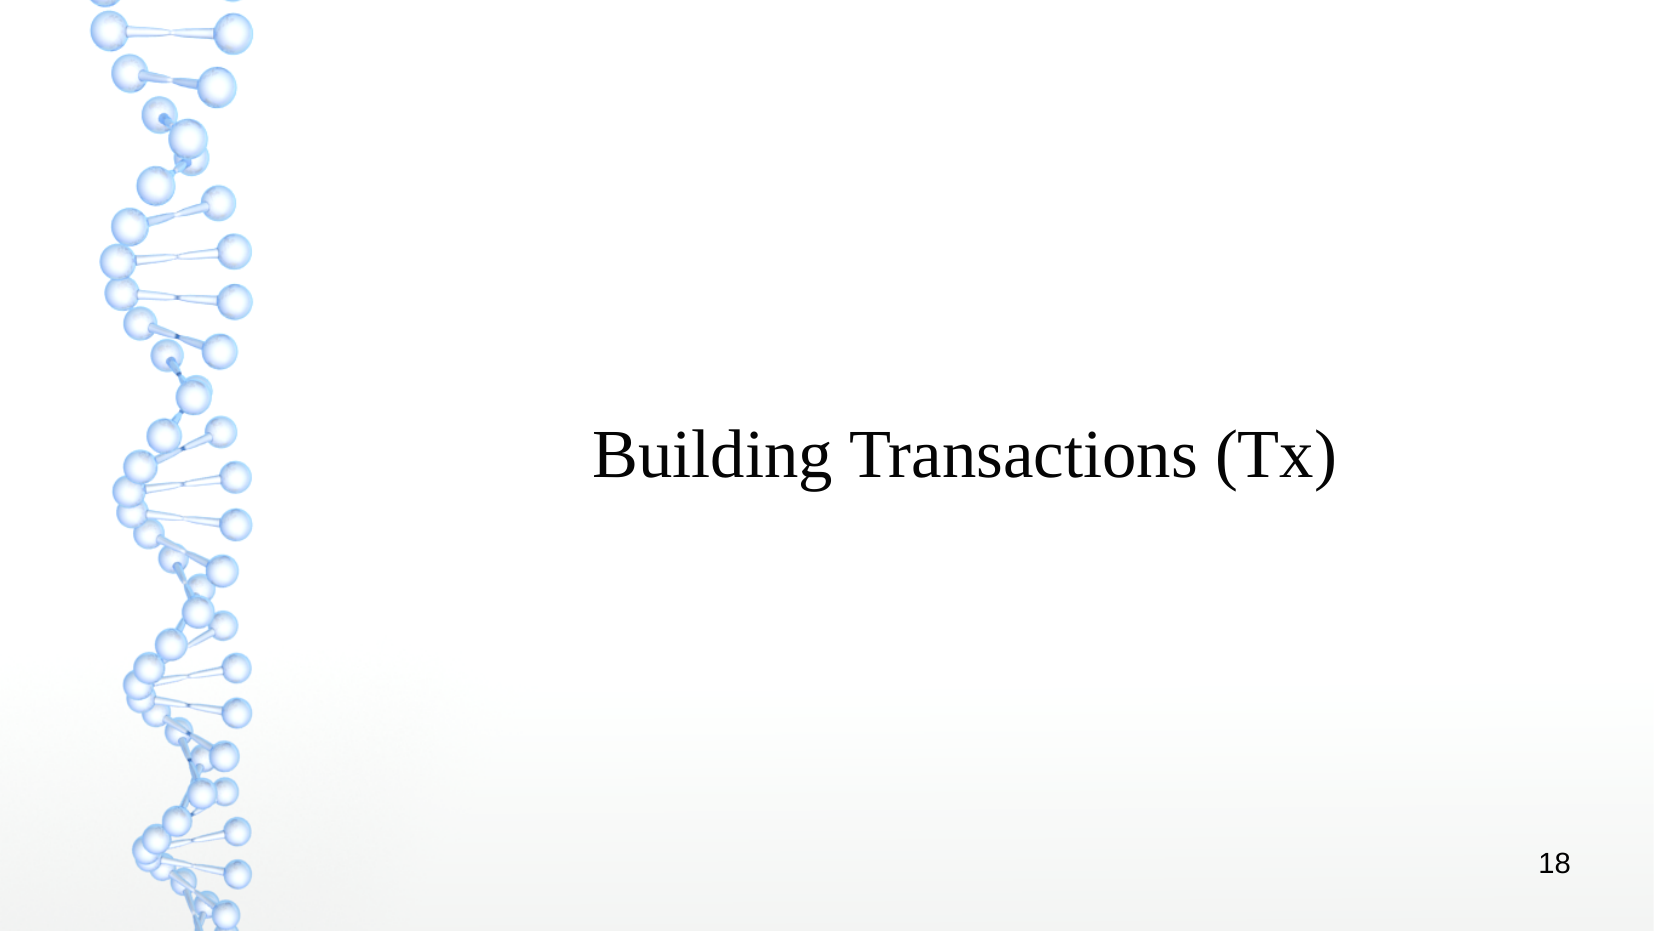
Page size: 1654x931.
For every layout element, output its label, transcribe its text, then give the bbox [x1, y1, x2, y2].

picture [0, 0, 1654, 931]
title Building Transactions (Tx) [301, 377, 1630, 532]
